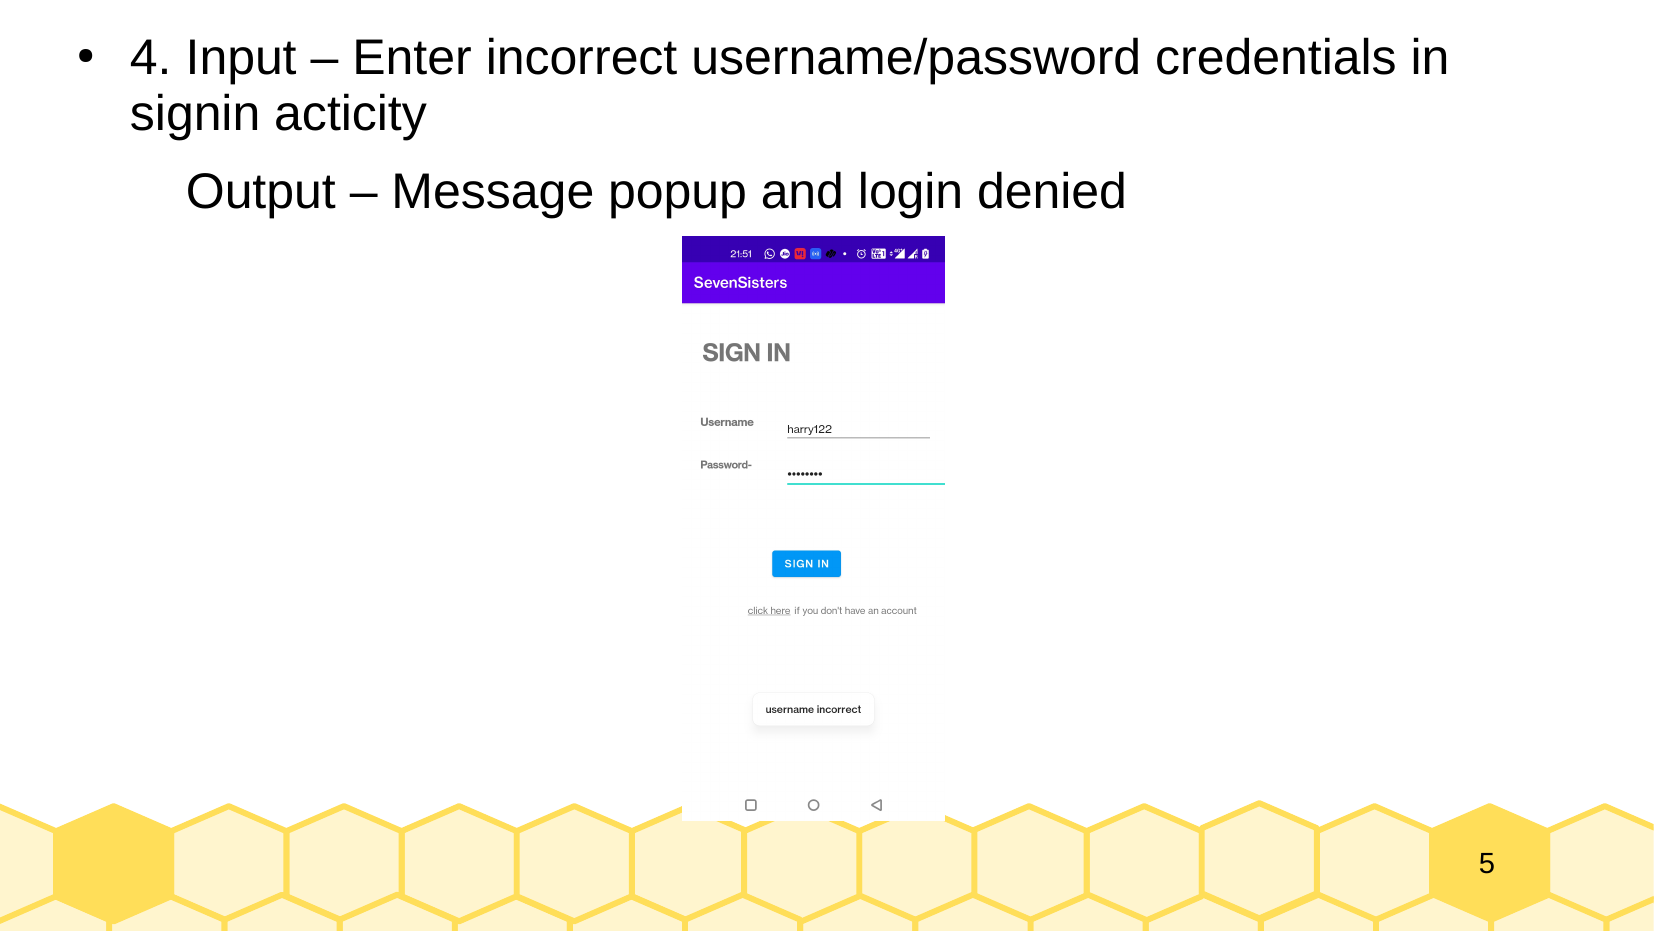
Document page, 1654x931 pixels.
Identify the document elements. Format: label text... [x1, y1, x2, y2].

picture [682, 236, 945, 821]
list 4. Input – Enter incorrect username/password credentials in signin acticity Output – Message popup and login denied [59, 29, 1565, 857]
